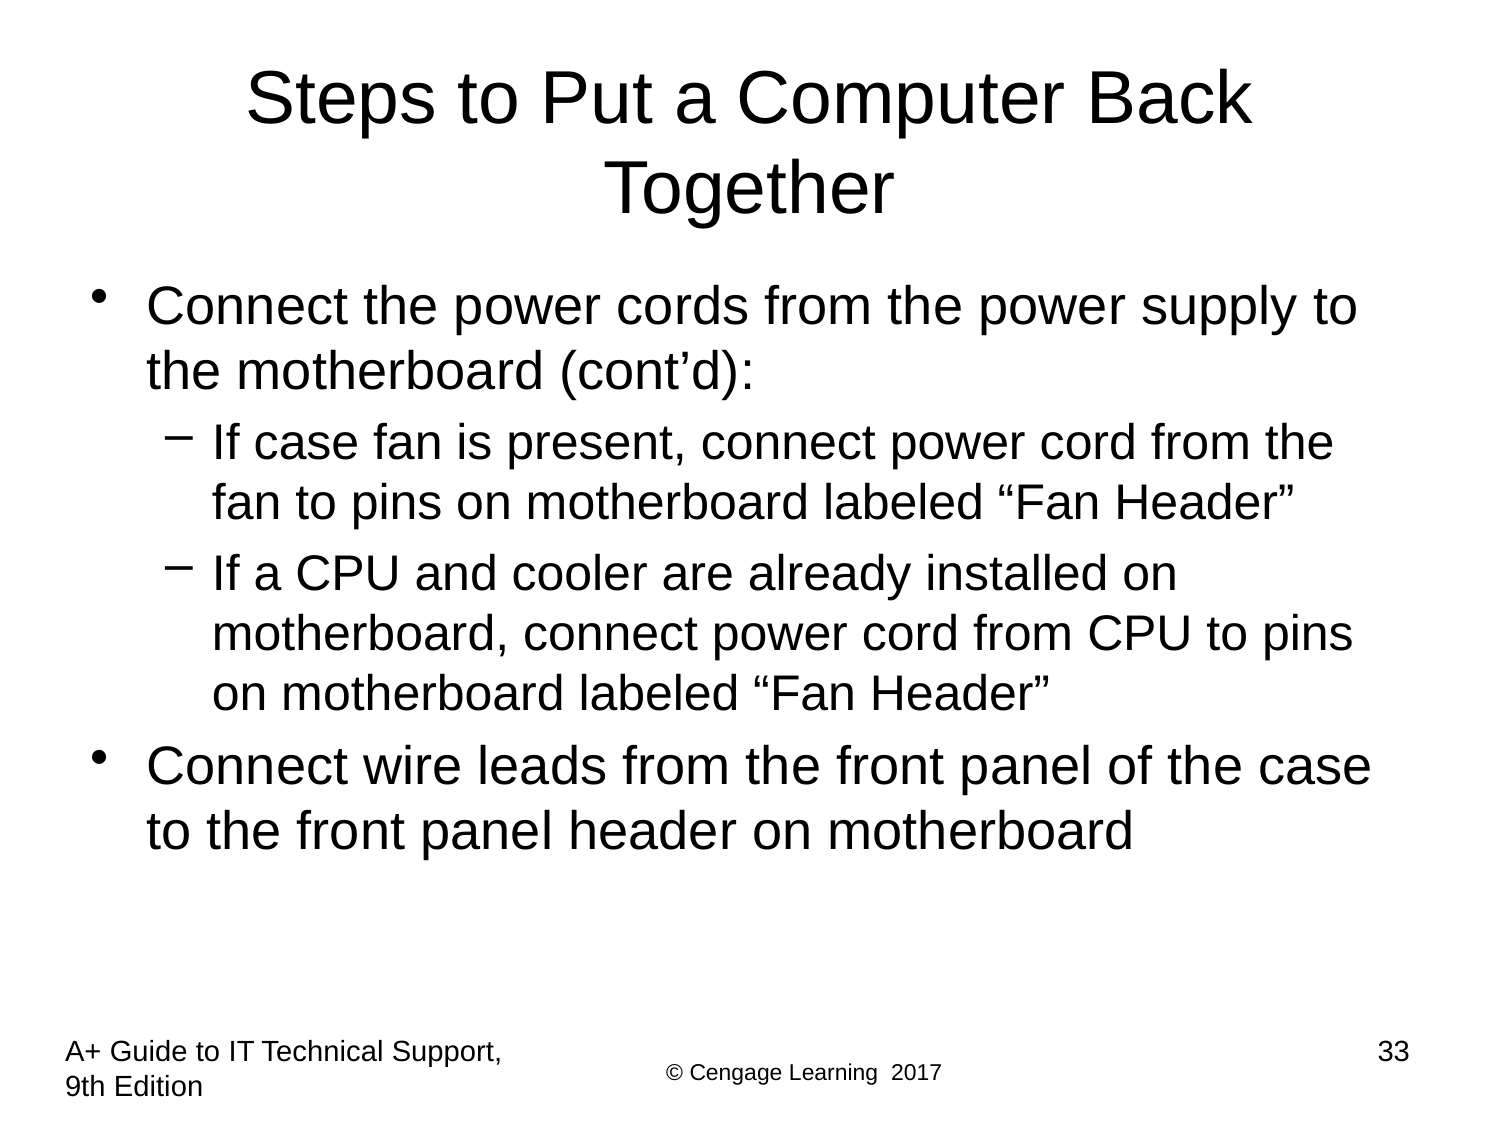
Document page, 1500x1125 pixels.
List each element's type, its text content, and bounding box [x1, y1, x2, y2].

list Connect the power cords from the power supply to the motherboard (cont’d): If case fan is present, connect power cord from the fan to pins on motherboard labeled “Fan Header” If a CPU and cooler are already installed on motherboard, connect power cord from CPU to pins on motherboard labeled “Fan Header” Connect wire leads from the front panel of the case to the front panel header on motherboard [75, 262, 1425, 1005]
footer A+ Guide to IT Technical Support, 9th Edition [50, 1025, 550, 1104]
title Steps to Put a Computer Back Together [75, 45, 1425, 233]
slide_number <number> [1074, 1024, 1425, 1103]
